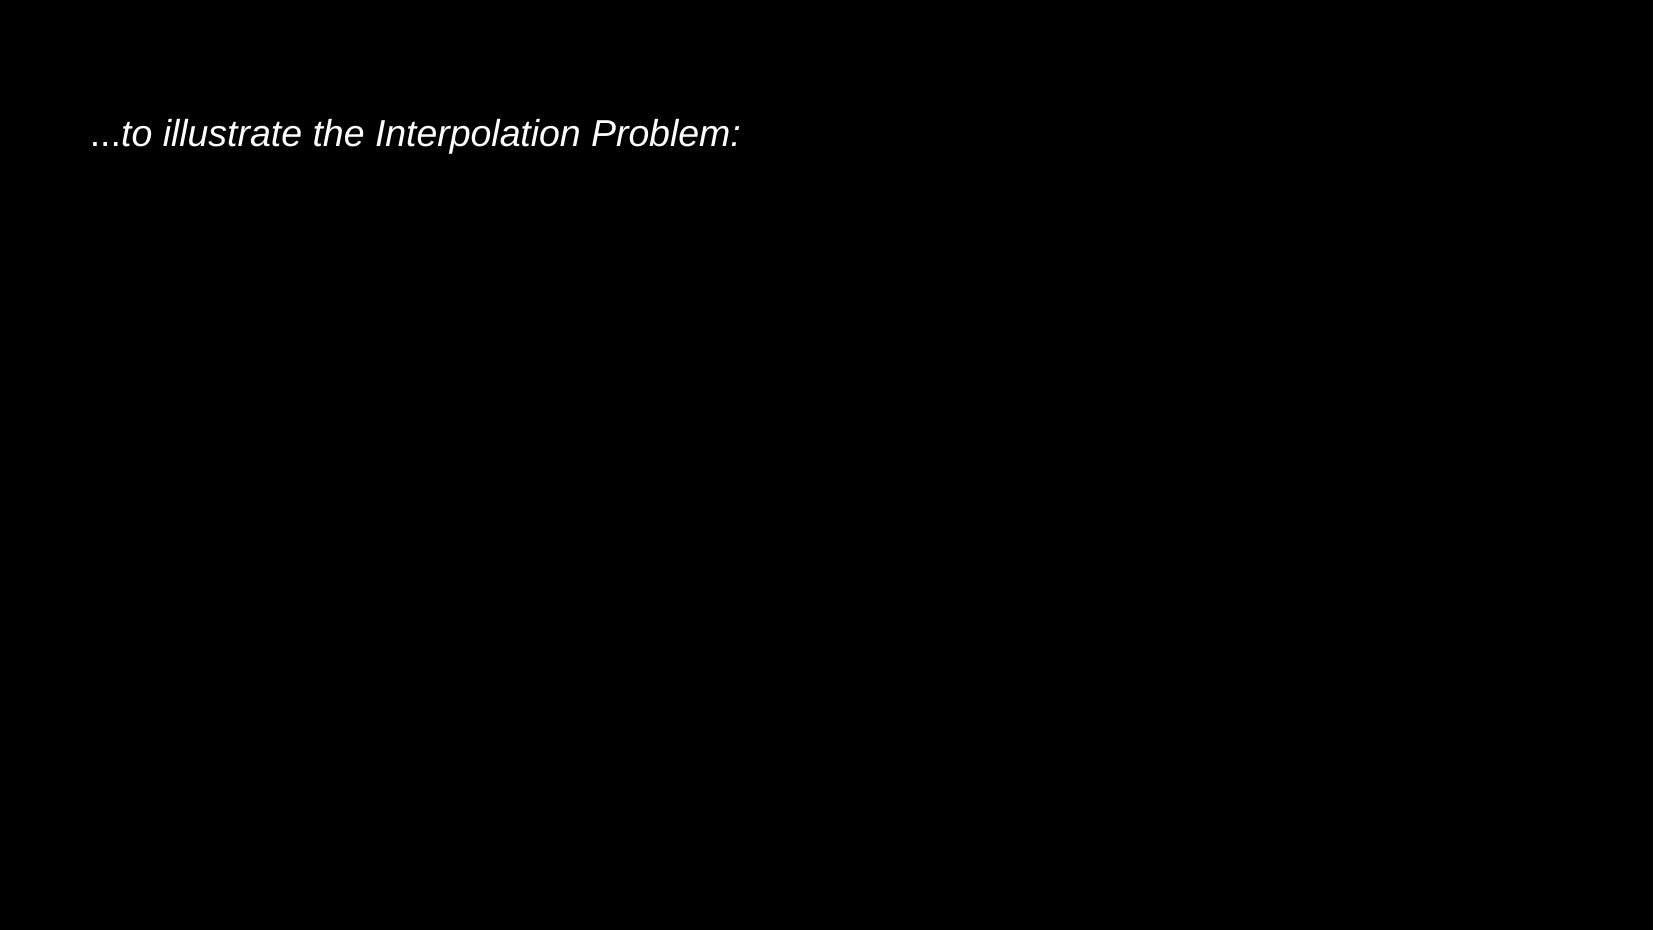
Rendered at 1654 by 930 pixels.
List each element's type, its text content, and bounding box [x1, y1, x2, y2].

text_box ...to illustrate the Interpolation Problem: [75, 104, 1336, 162]
